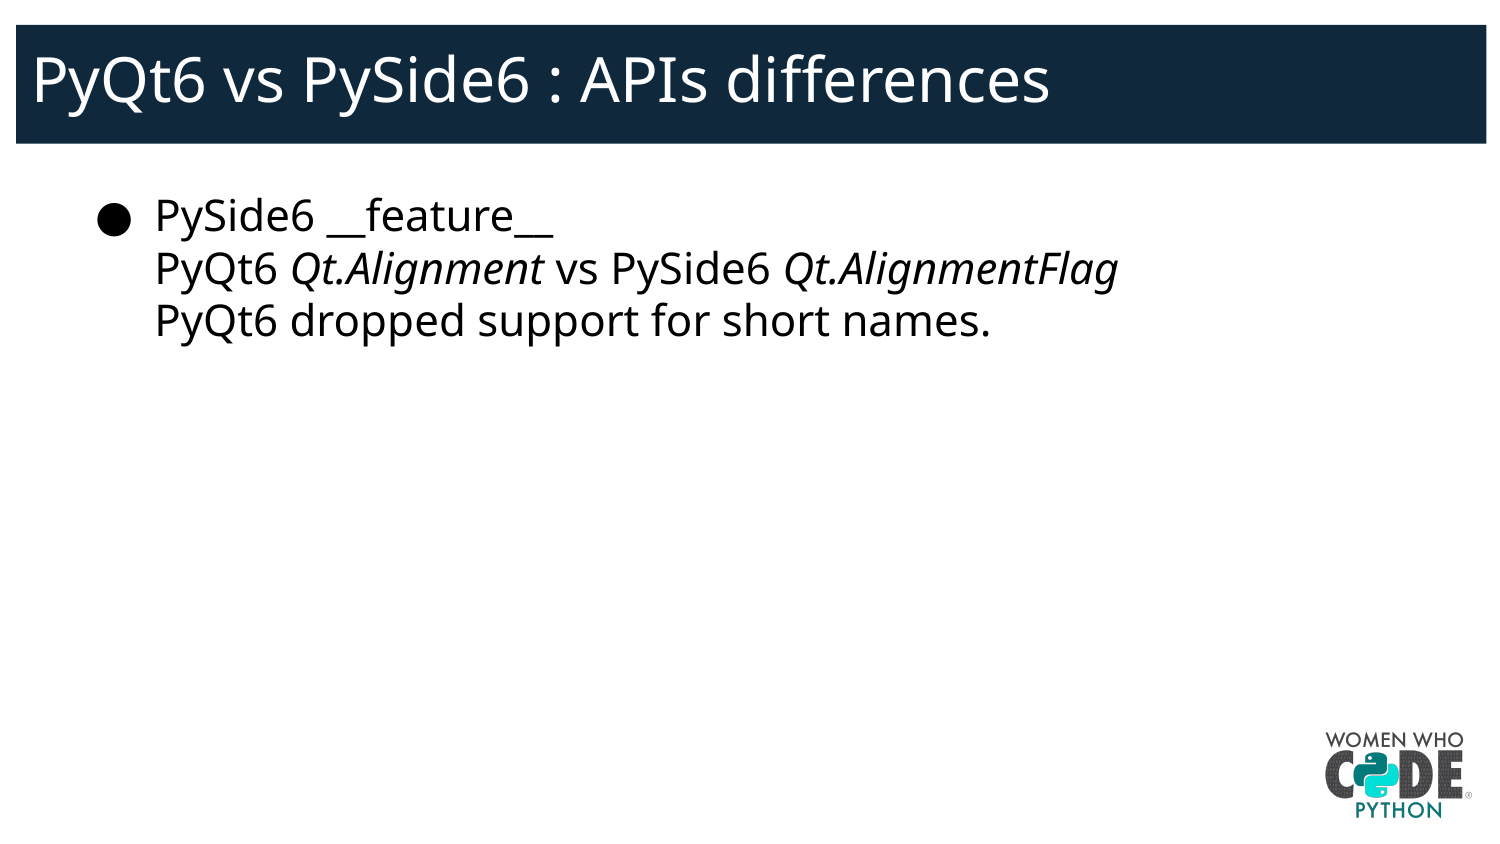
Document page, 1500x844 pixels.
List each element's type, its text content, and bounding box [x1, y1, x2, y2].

picture [1312, 719, 1480, 831]
text_box PyQt6 vs PySide6 : APIs differences [16, 24, 1487, 144]
title PySide6 __feature__ PyQt6 Qt.Alignment vs PySide6 Qt.AlignmentFlag PyQt6 dropped support for short names. [64, 172, 1400, 775]
